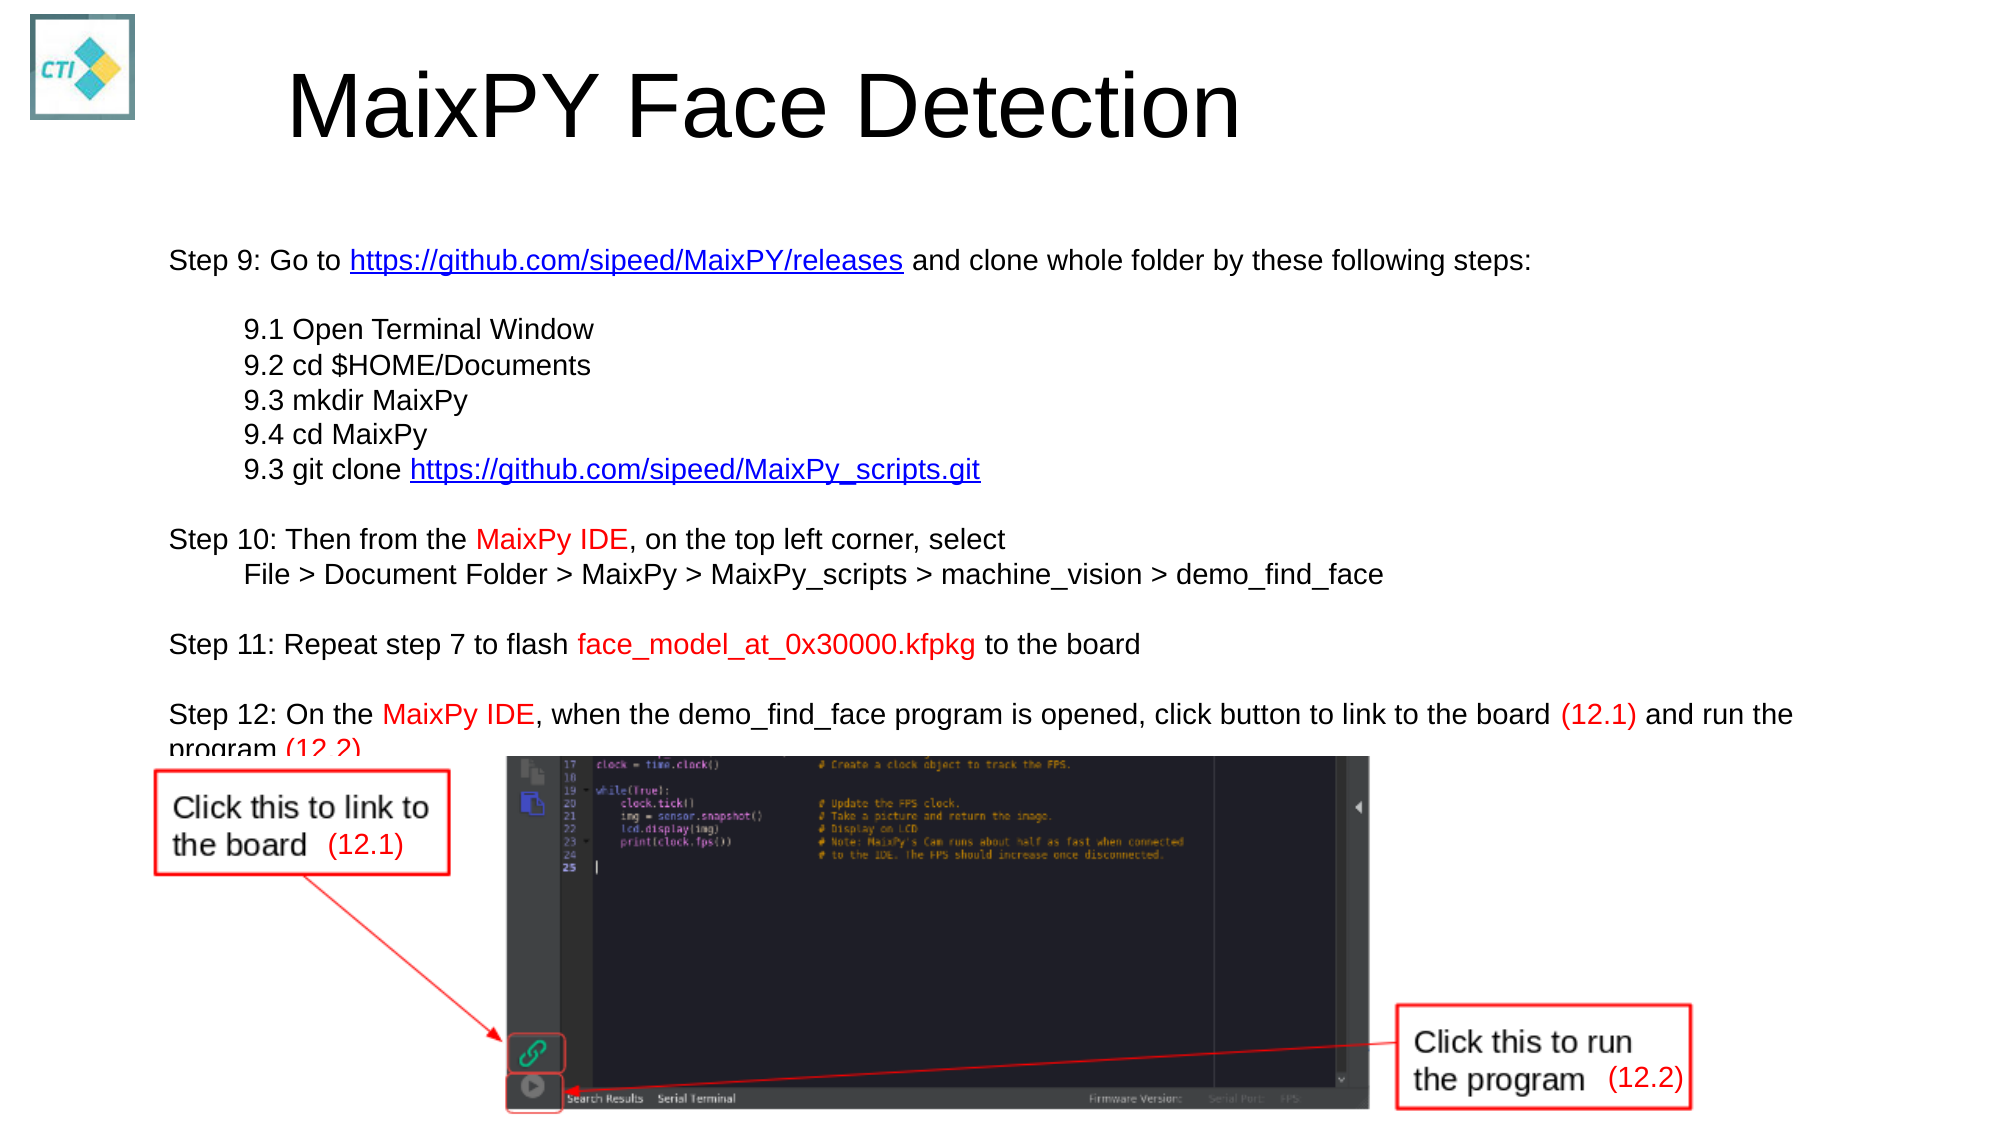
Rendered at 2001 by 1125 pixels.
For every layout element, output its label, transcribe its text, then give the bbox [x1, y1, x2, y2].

picture [143, 756, 1778, 1125]
text_box MaixPY Face Detection [0, 7, 1665, 195]
text_box (12.2) [1592, 1043, 1735, 1105]
text_box Step 9: Go to https://github.com/sipeed/MaixPY/releases and clone whole folder by these following steps: 9.1 Open Terminal Window 9.2 cd $HOME/Documents 9.3 mkdir MaixPy 9.4 cd MaixPy 9.3 git clone https://github.com/sipeed/MaixPy_scripts.git Step 10: Then from the MaixPy IDE, on the top left corner, select File > Document Folder > MaixPy > MaixPy_scripts > machine_vision > demo_find_face Step 11: Repeat step 7 to flash face_model_at_0x30000.kfpkg to the board Step 12: On the MaixPy IDE, when the demo_find_face program is opened, click button to link to the board (12.1) and run the program (12.2) [153, 225, 1872, 1059]
text_box (12.1) [312, 810, 455, 872]
